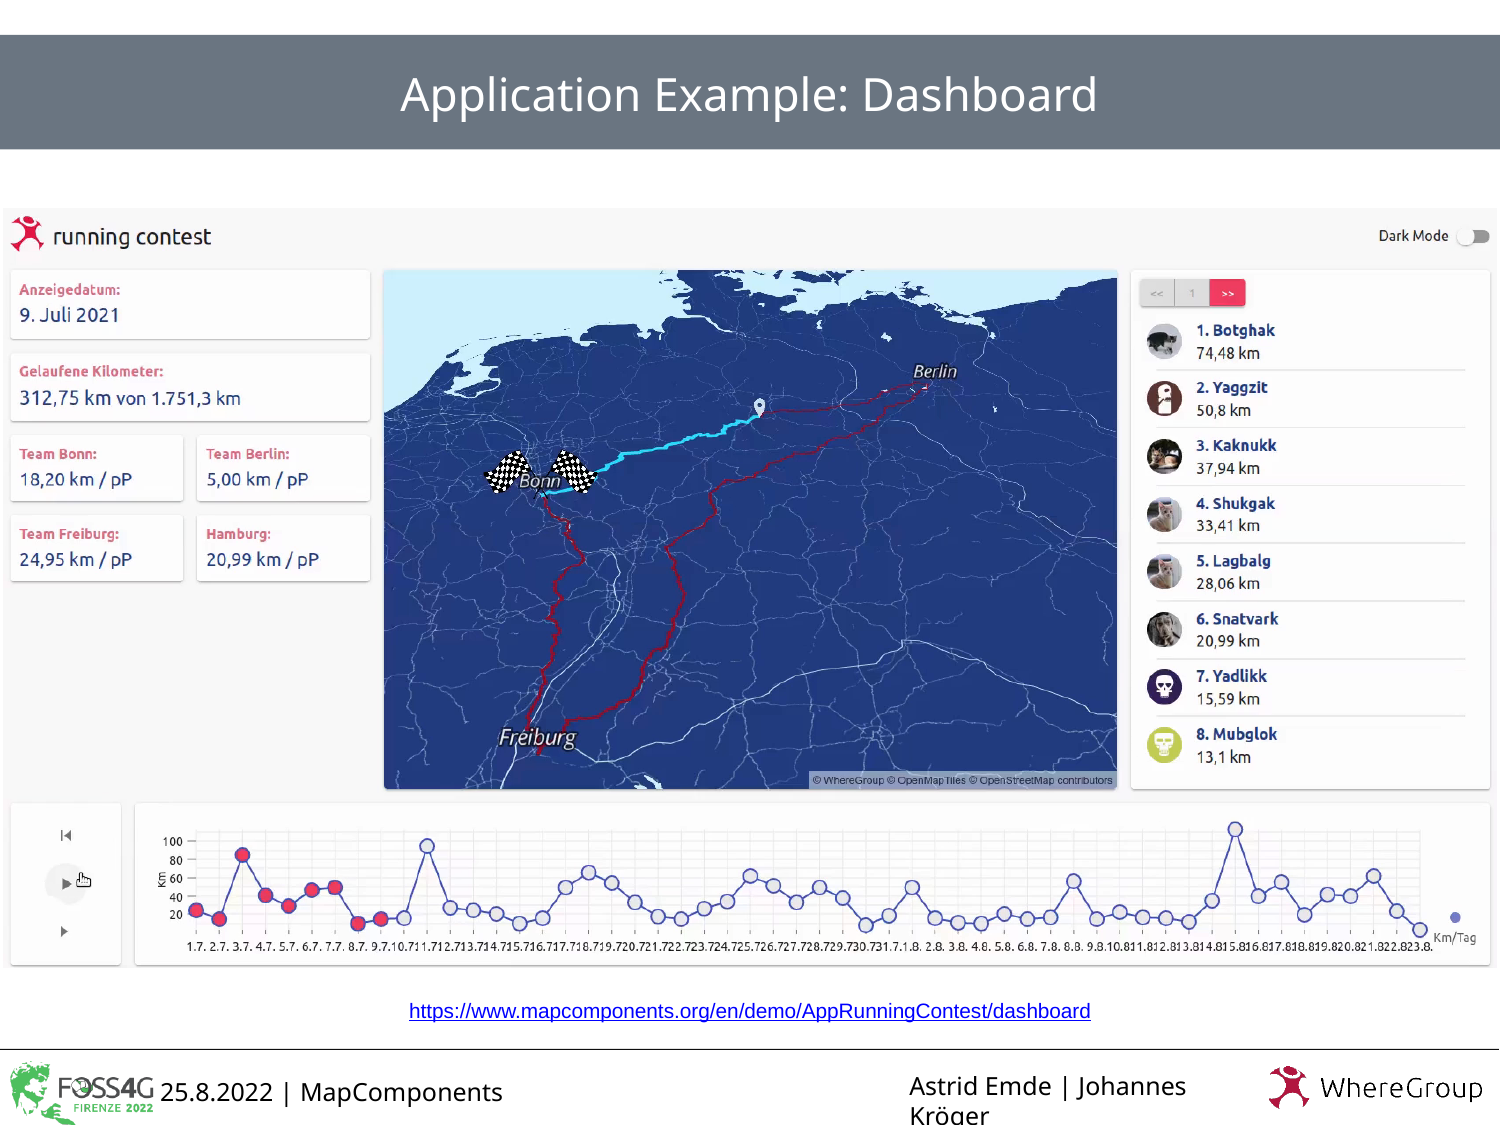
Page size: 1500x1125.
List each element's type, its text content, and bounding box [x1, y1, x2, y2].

picture [0, 1061, 178, 1125]
text_box [3, 207, 1497, 969]
text_box https://www.mapcomponents.org/en/demo/AppRunningContest/dashboard [394, 990, 1106, 1098]
picture [1268, 1066, 1482, 1109]
text_box Application Example: Dashboard [74, 44, 1425, 142]
